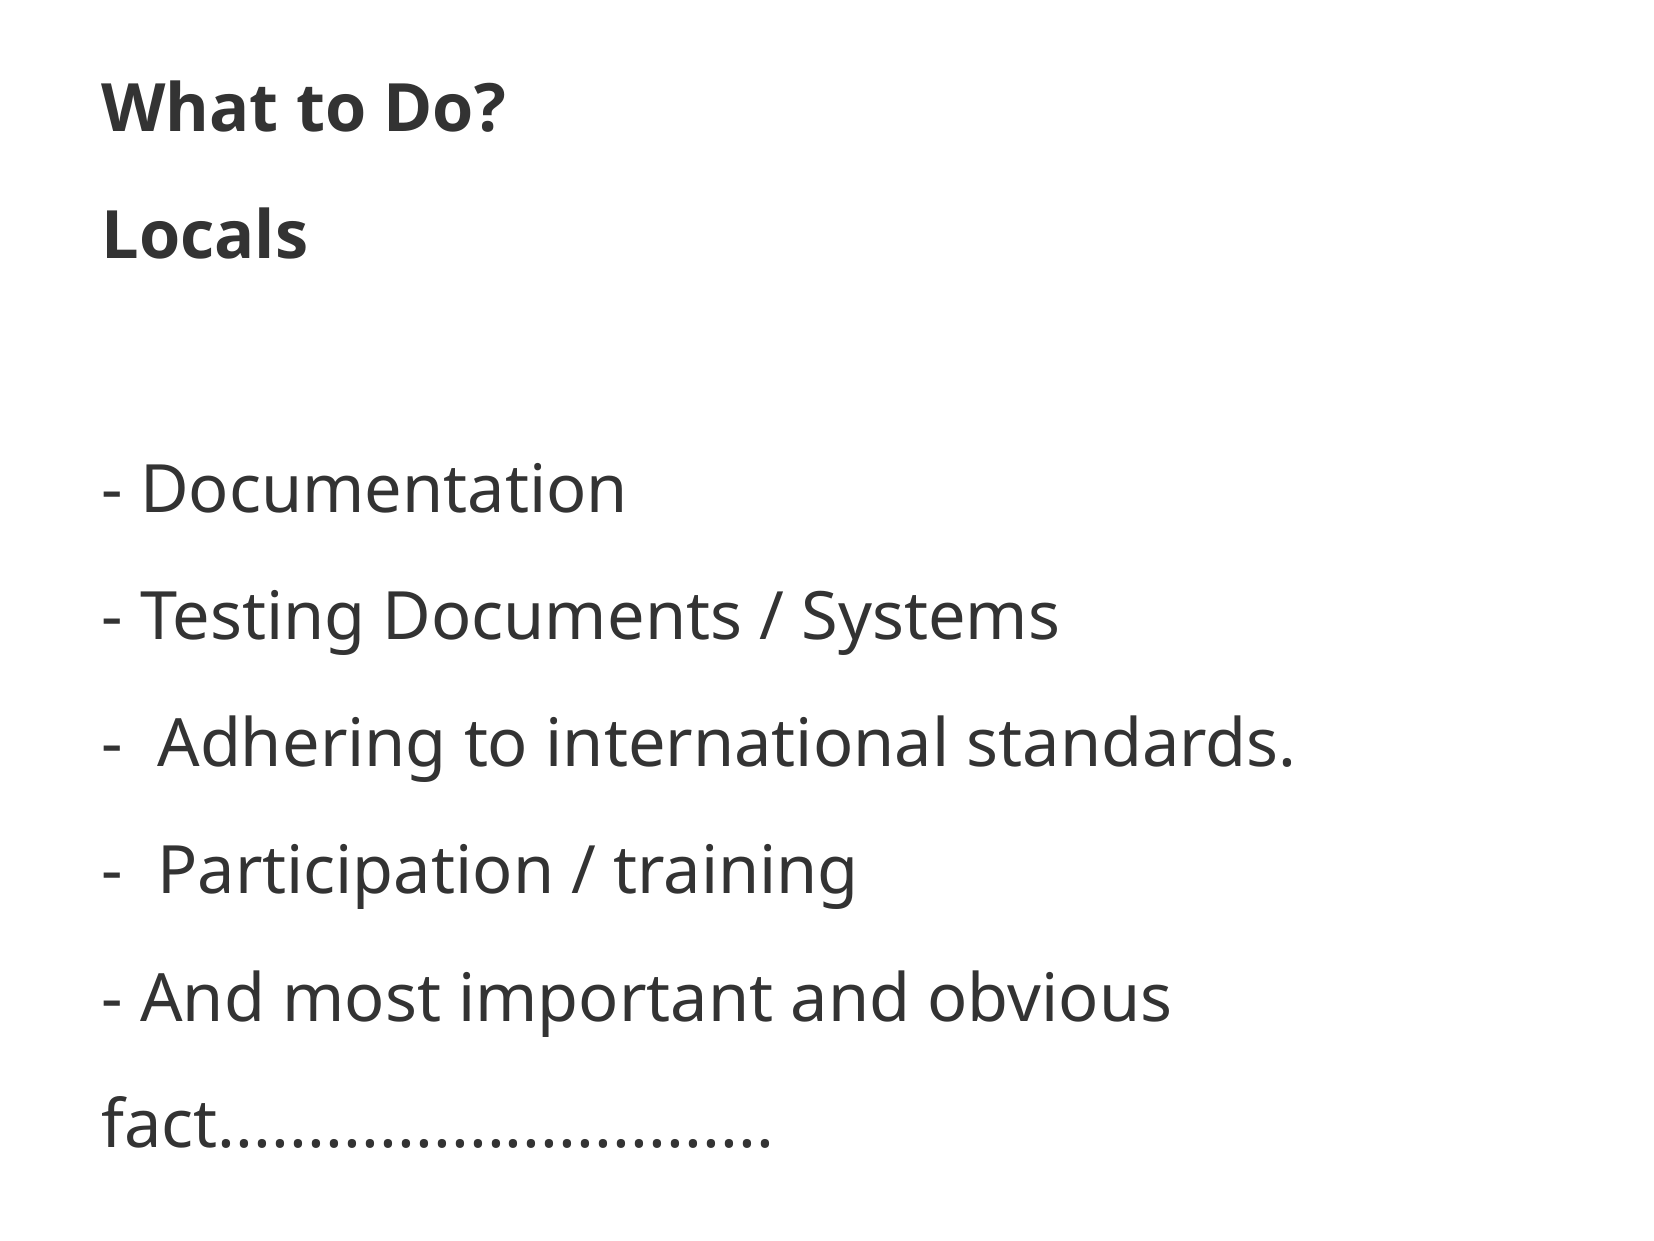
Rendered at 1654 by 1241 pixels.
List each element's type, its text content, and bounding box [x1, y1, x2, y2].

title What to Do? Locals - Documentation - Testing Documents / Systems - Adhering to international standards. - Participation / training - And most important and obvious fact............................... [101, 161, 1590, 1031]
